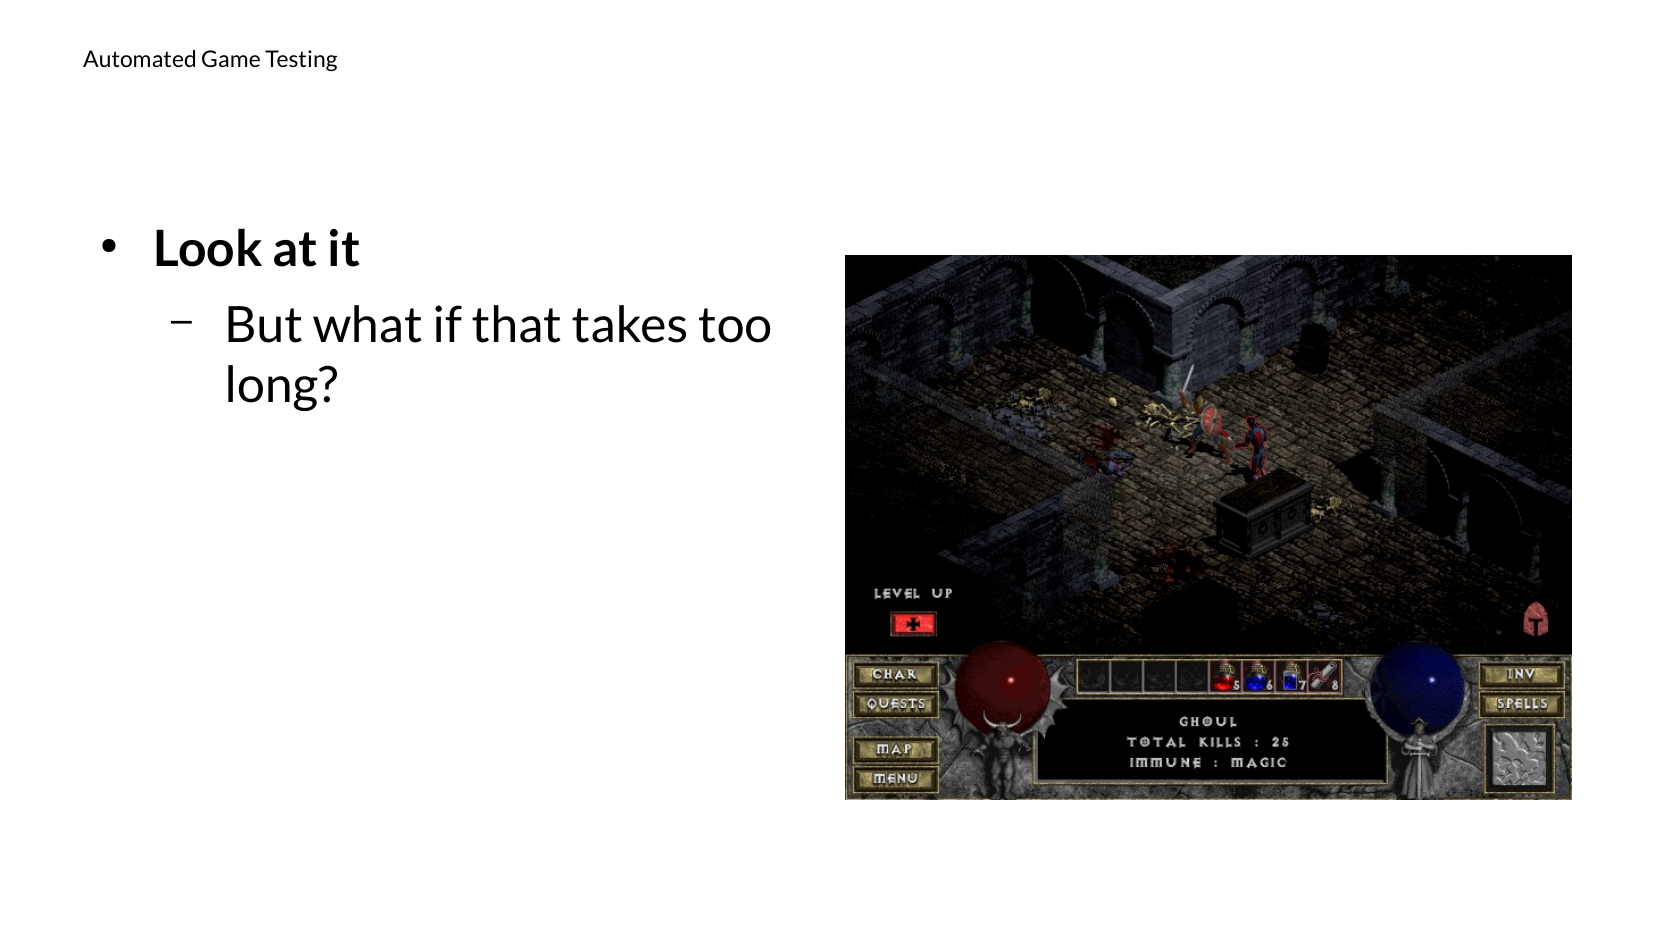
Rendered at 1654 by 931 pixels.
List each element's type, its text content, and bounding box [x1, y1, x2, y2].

list Look at it But what if that takes too long? [82, 217, 809, 839]
title Automated Game Testing [83, 0, 1571, 119]
picture [845, 216, 1572, 839]
